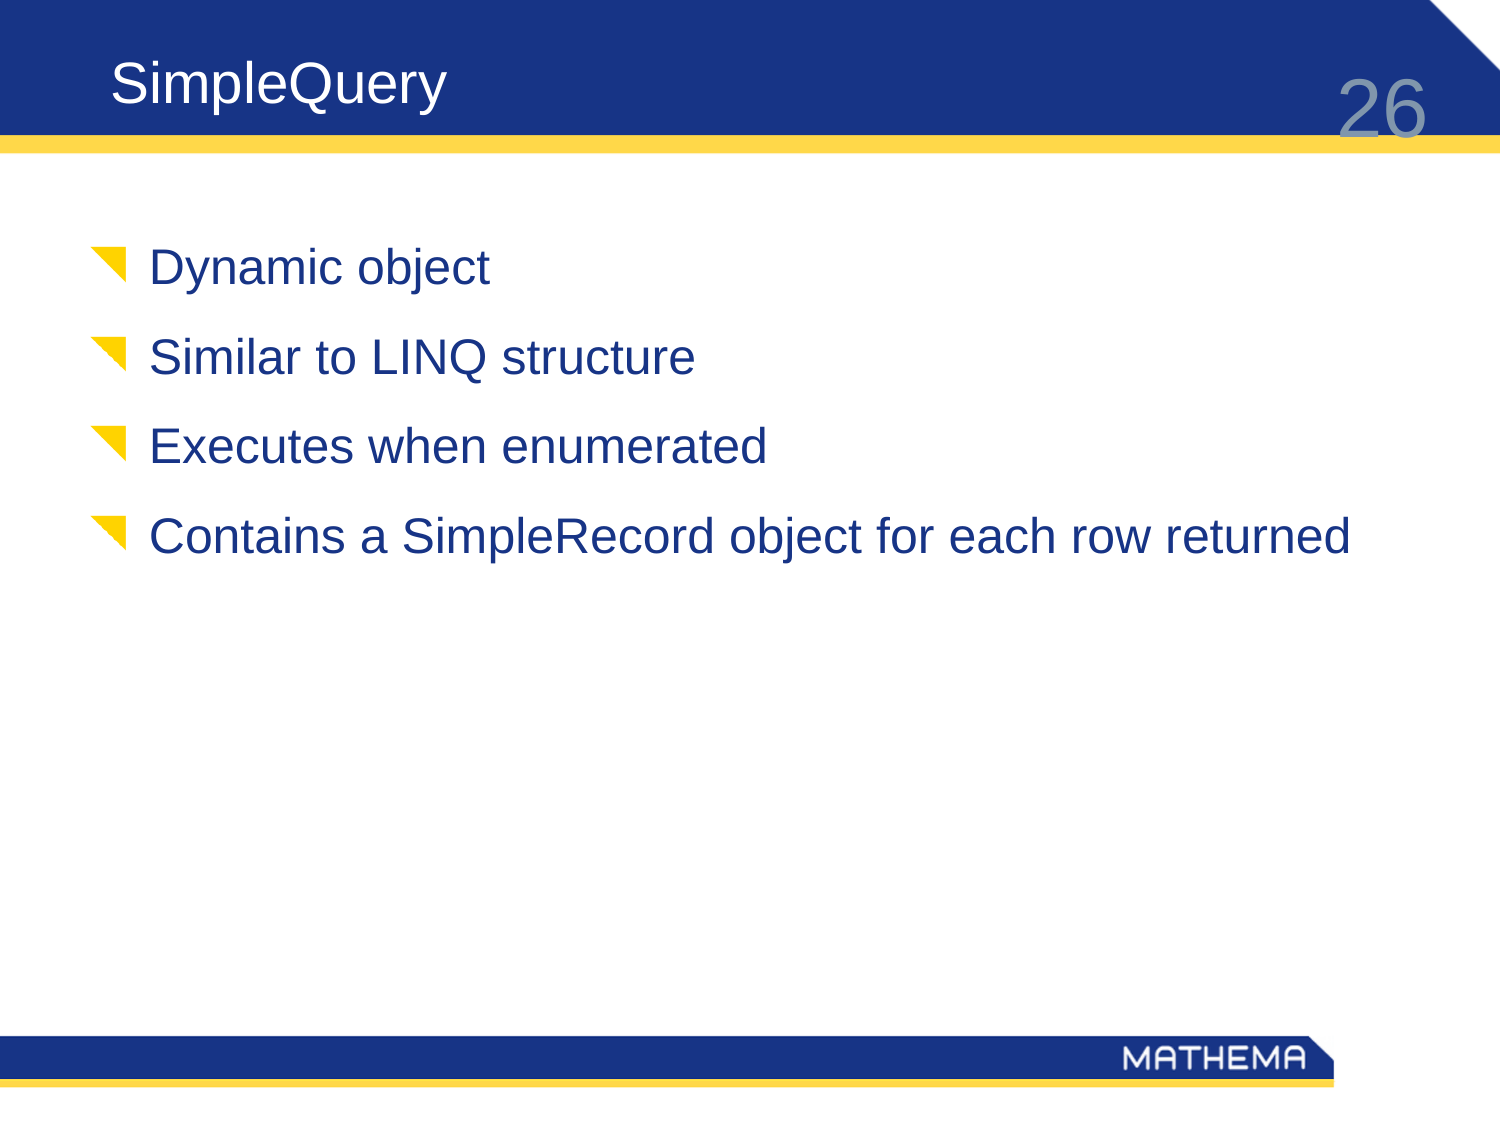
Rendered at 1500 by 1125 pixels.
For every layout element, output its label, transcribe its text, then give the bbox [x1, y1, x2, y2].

list Dynamic object Similar to LINQ structure Executes when enumerated Contains a SimpleRecord object for each row returned [75, 227, 1426, 970]
picture [0, 0, 1500, 1125]
title SimpleQuery [75, 0, 1426, 174]
